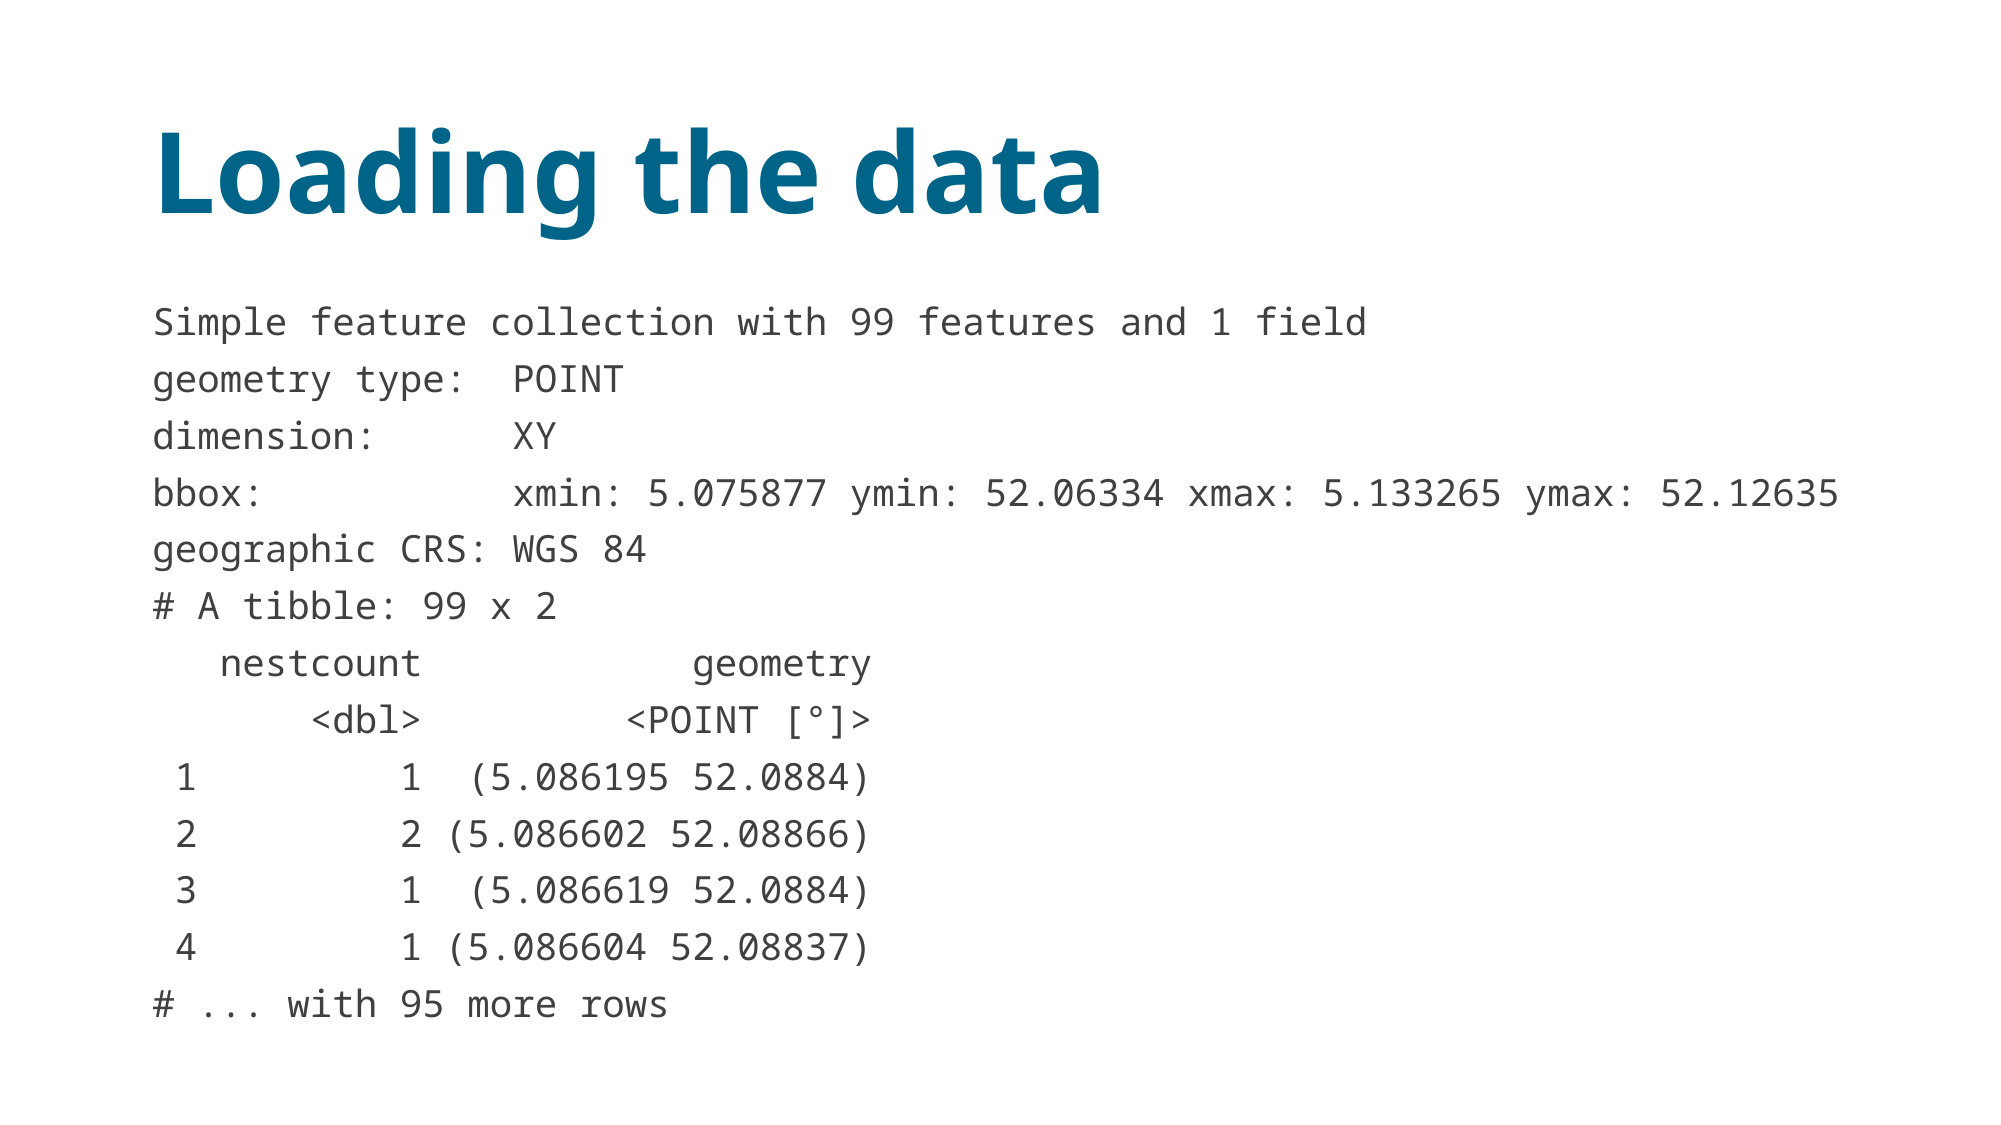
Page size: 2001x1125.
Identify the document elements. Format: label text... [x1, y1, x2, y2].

list Simple feature collection with 99 features and 1 field geometry type: POINT dimension: XY bbox: xmin: 5.075877 ymin: 52.06334 xmax: 5.133265 ymax: 52.12635 geographic CRS: WGS 84 # A tibble: 99 x 2 nestcount geometry <dbl> <POINT [°]> 1 1 (5.086195 52.0884) 2 2 (5.086602 52.08866) 3 1 (5.086619 52.0884) 4 1 (5.086604 52.08837) # ... with 95 more rows [137, 299, 1863, 1066]
title Loading the data [137, 59, 1863, 278]
